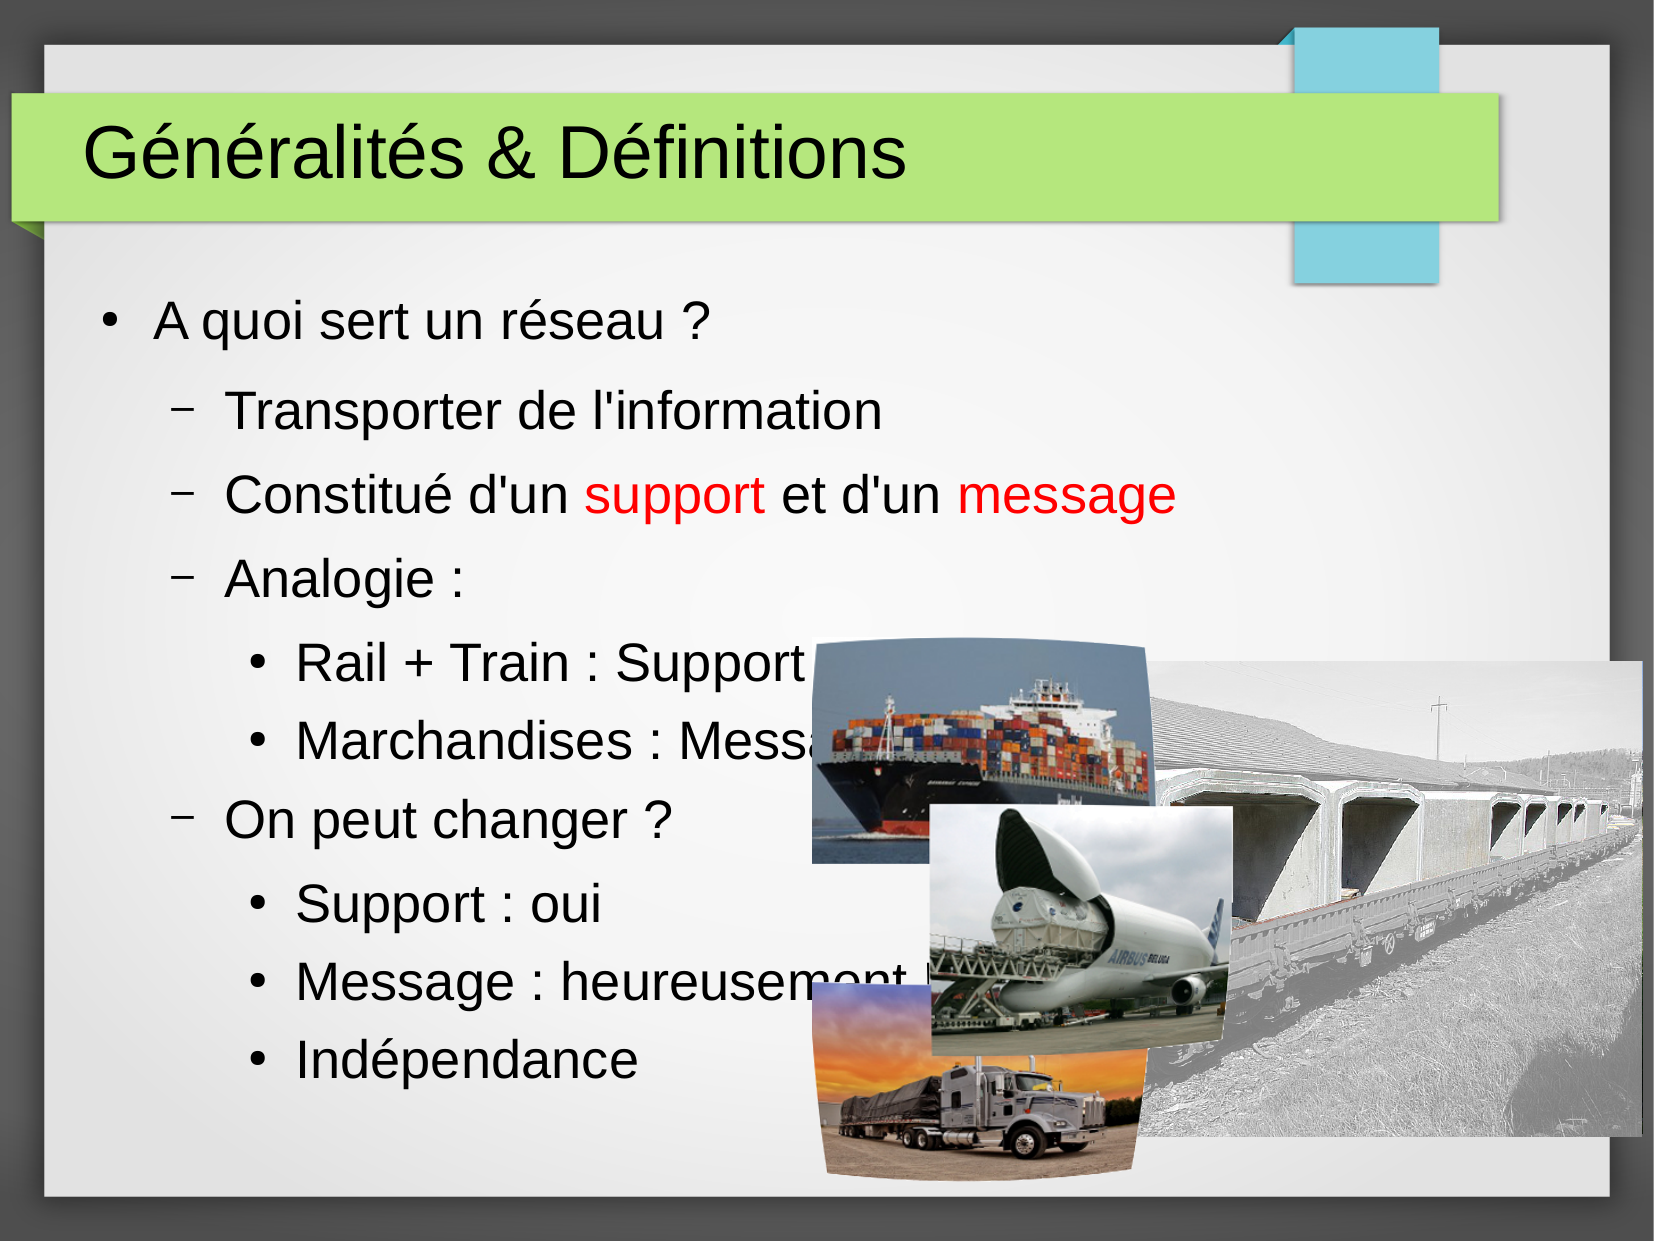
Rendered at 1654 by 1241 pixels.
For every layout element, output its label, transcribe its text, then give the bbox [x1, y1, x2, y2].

title Généralités & Définitions [82, 49, 1571, 257]
picture [0, 0, 1654, 1241]
list A quoi sert un réseau ? Transporter de l'information Constitué d'un support et d'un message Analogie : Rail + Train : Support Marchandises : Message On peut changer ? Support : oui Message : heureusement ! Indépendance [82, 290, 1571, 1134]
